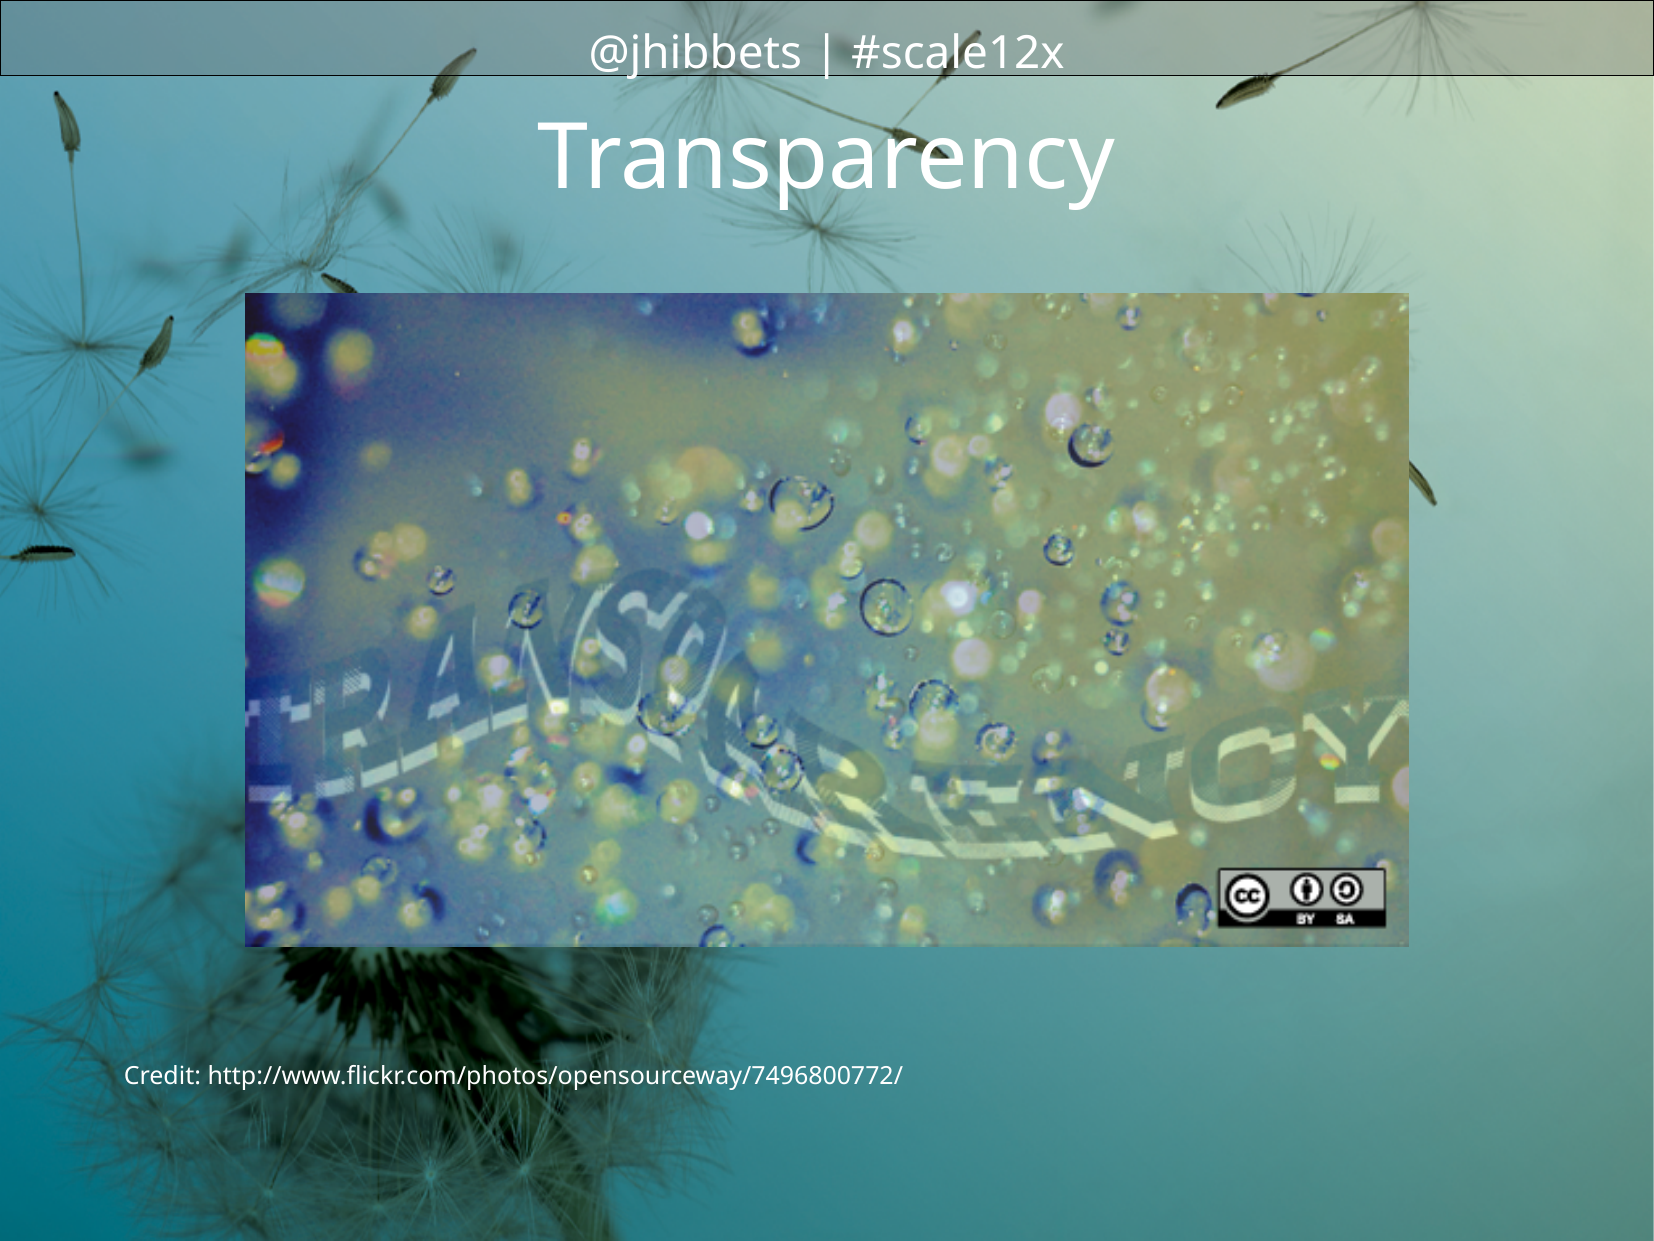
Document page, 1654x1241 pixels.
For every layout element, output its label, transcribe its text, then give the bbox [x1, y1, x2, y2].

text_box Credit: http://www.flickr.com/photos/opensourceway/7496800772/ [109, 1050, 928, 1093]
title Transparency [82, 49, 1571, 257]
picture [0, 76, 1654, 1241]
